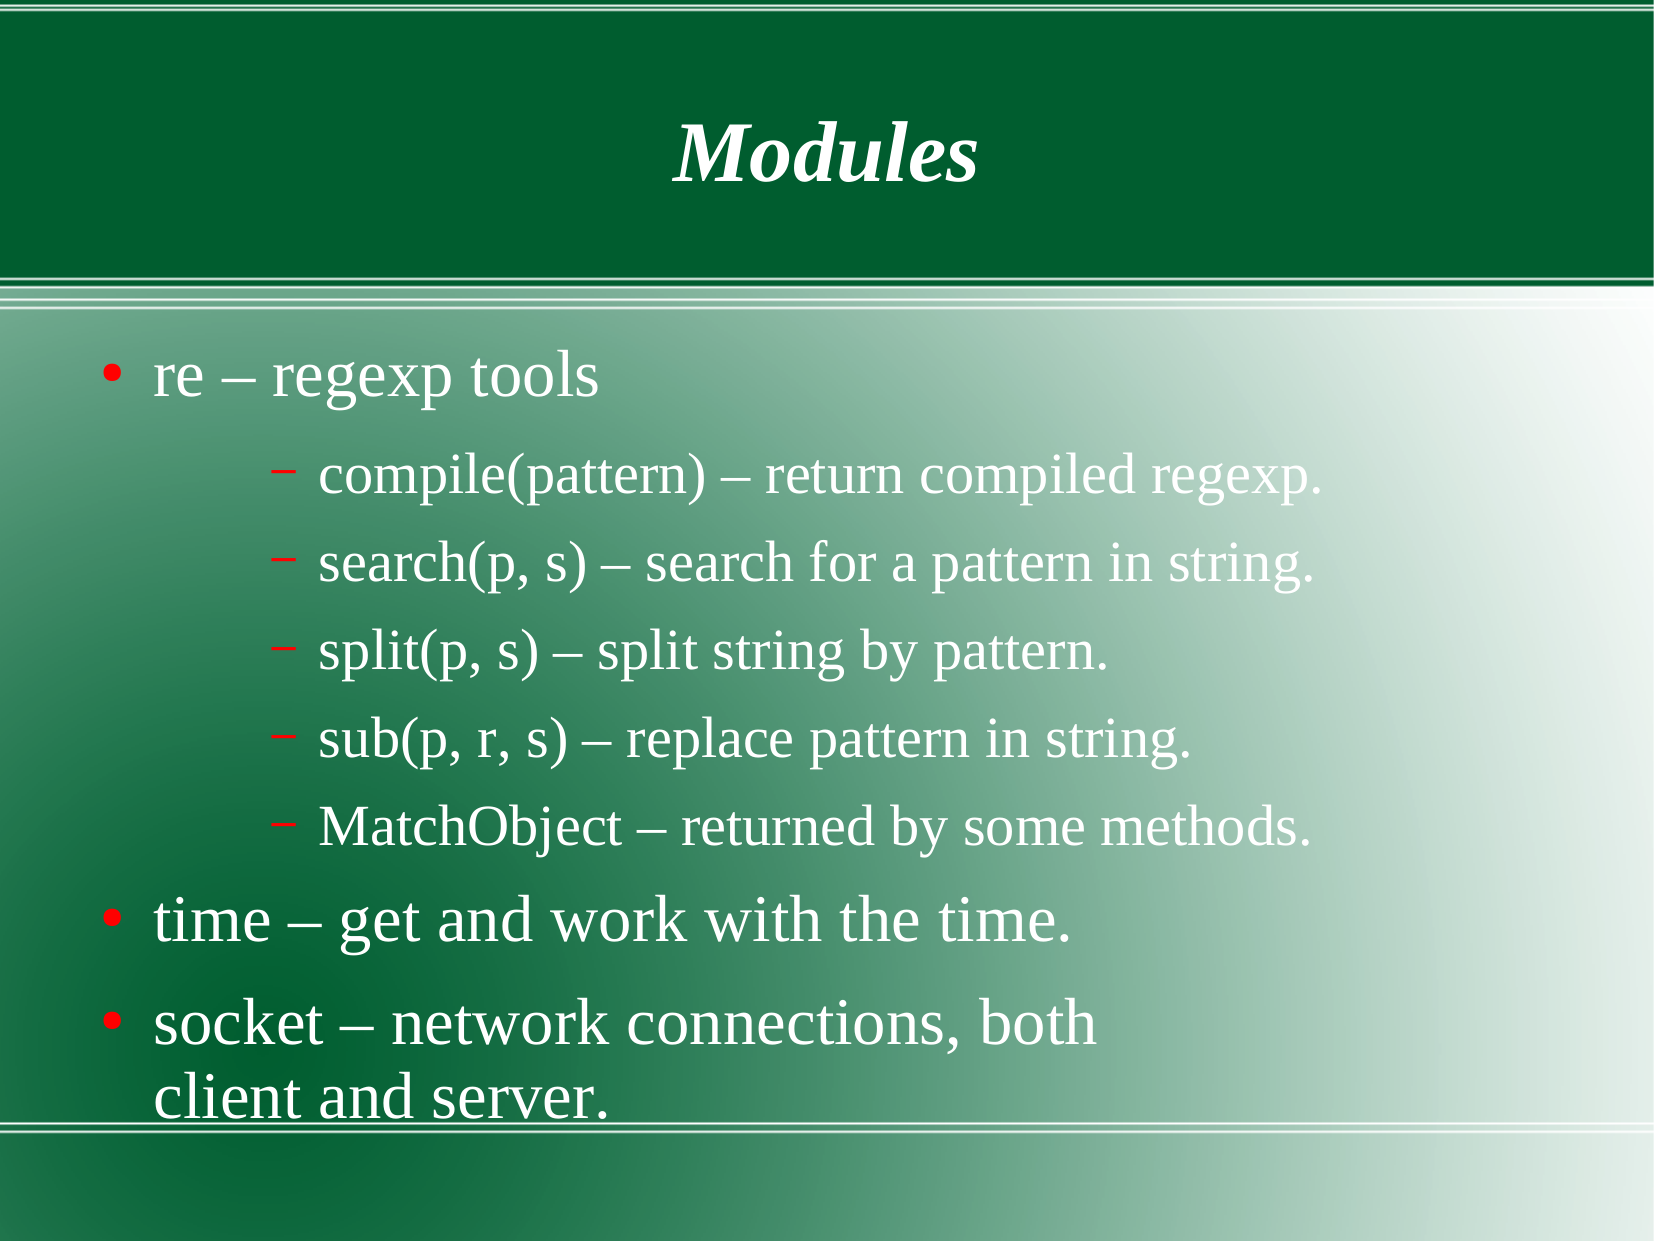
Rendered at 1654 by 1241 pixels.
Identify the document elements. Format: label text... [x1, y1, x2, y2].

title Modules [82, 49, 1571, 257]
picture [0, 0, 1654, 1241]
list re – regexp tools compile(pattern) – return compiled regexp. search(p, s) – search for a pattern in string. split(p, s) – split string by pattern. sub(p, r, s) – replace pattern in string. MatchObject – returned by some methods. time – get and work with the time. socket – network connections, both client and server. [82, 337, 1571, 1156]
